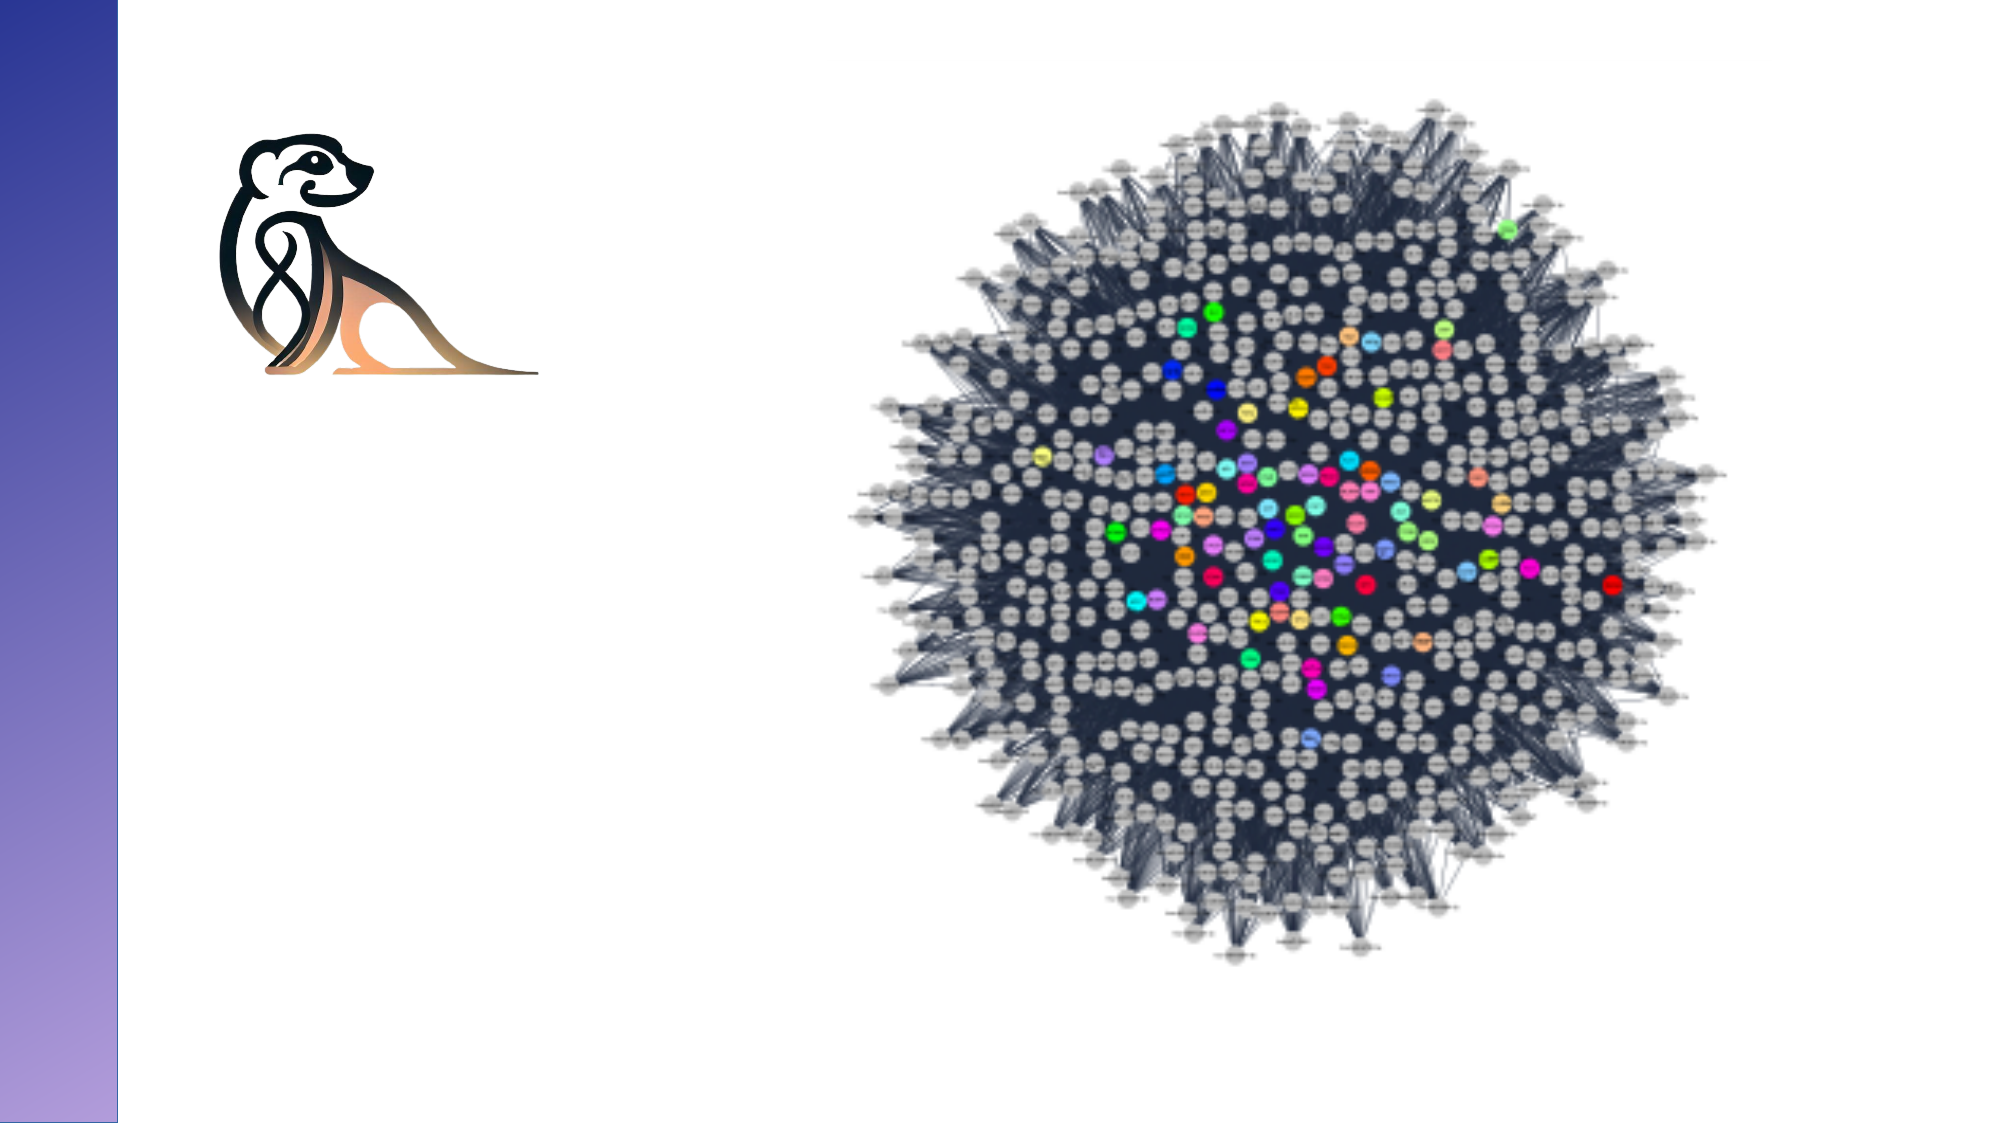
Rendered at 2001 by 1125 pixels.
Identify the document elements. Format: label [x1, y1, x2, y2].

picture [117, 0, 621, 501]
picture [826, 59, 1772, 1039]
text_box [0, 0, 118, 1123]
